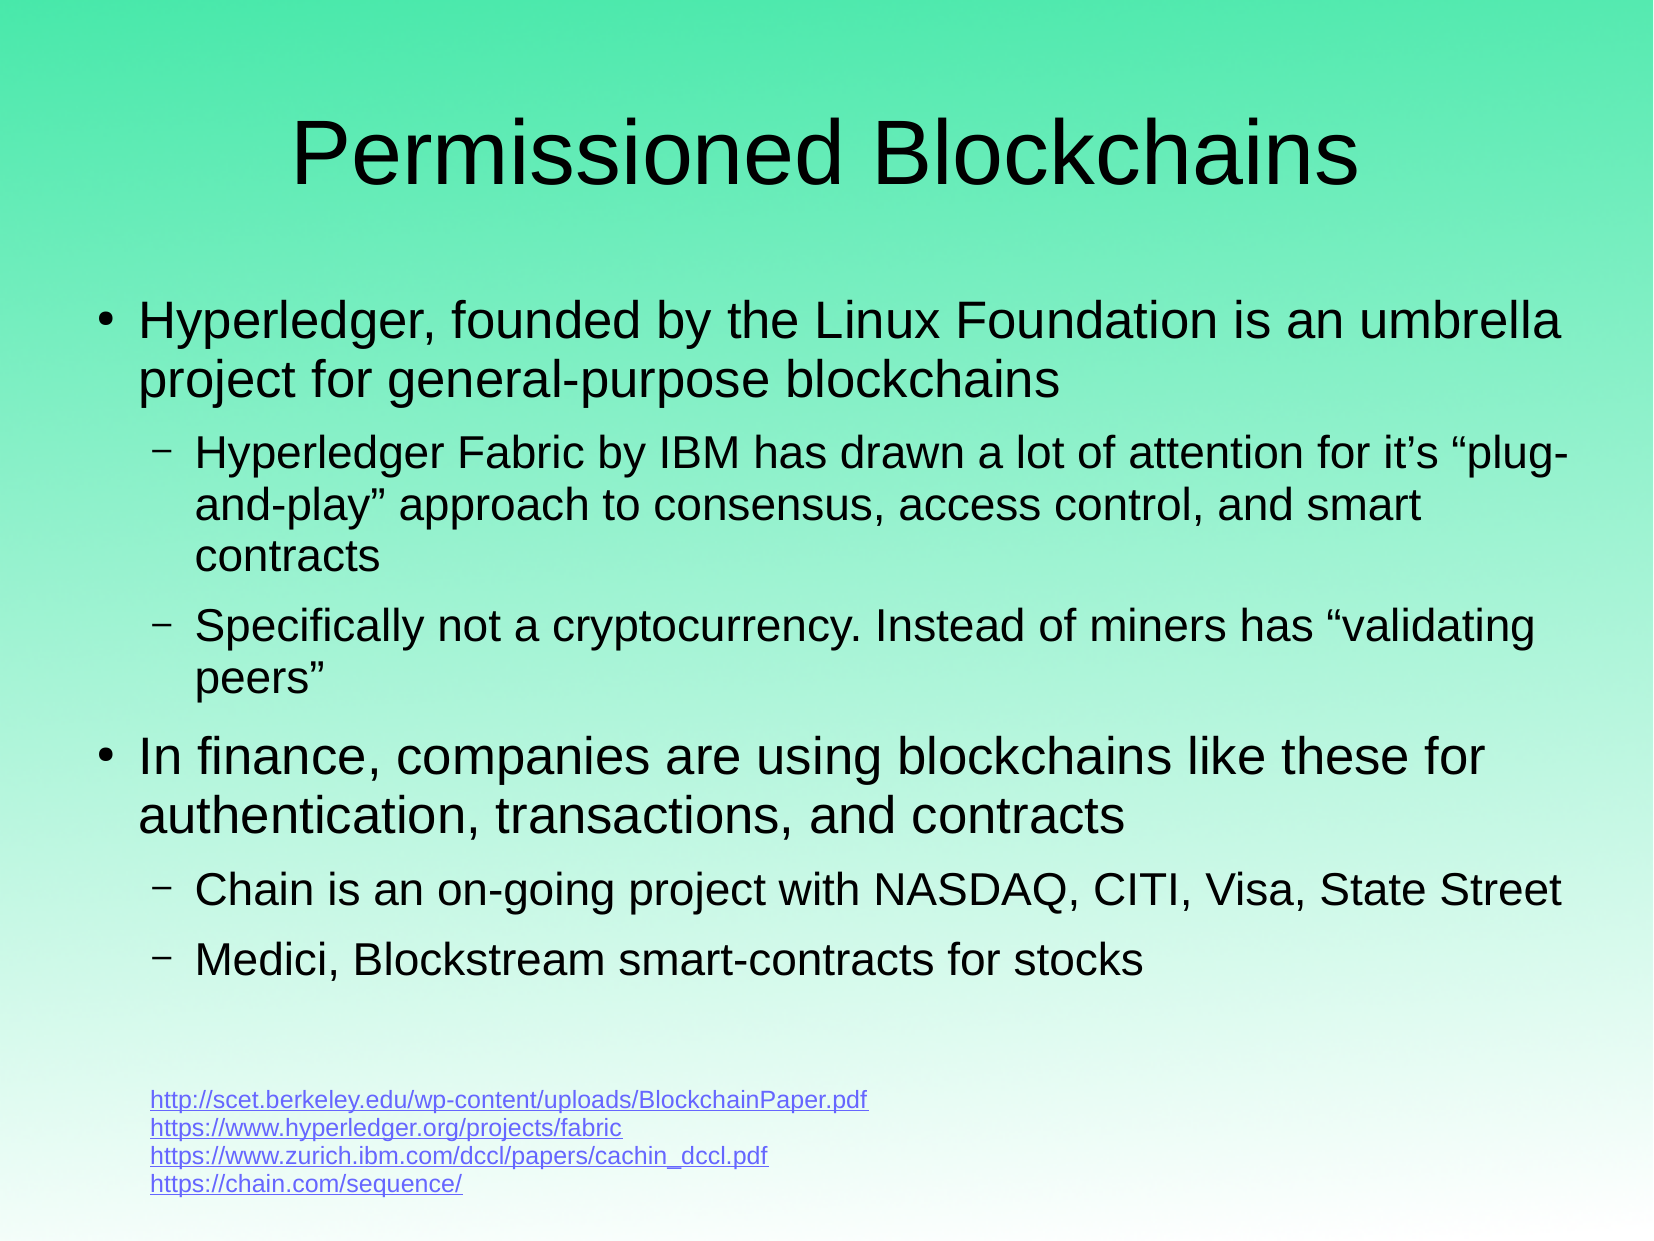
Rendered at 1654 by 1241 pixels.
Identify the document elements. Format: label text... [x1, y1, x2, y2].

title Permissioned Blockchains [82, 49, 1571, 257]
text_box http://scet.berkeley.edu/wp-content/uploads/BlockchainPaper.pdf https://www.hyperledger.org/projects/fabric https://www.zurich.ibm.com/dccl/papers/cachin_dccl.pdf https://chain.com/sequence/ [135, 1078, 1441, 1206]
list Hyperledger, founded by the Linux Foundation is an umbrella project for general-purpose blockchains Hyperledger Fabric by IBM has drawn a lot of attention for it’s “plug-and-play” approach to consensus, access control, and smart contracts Specifically not a cryptocurrency. Instead of miners has “validating peers” In finance, companies are using blockchains like these for authentication, transactions, and contracts Chain is an on-going project with NASDAQ, CITI, Visa, State Street Medici, Blockstream smart-contracts for stocks [82, 290, 1571, 1010]
picture [0, 0, 1654, 1241]
